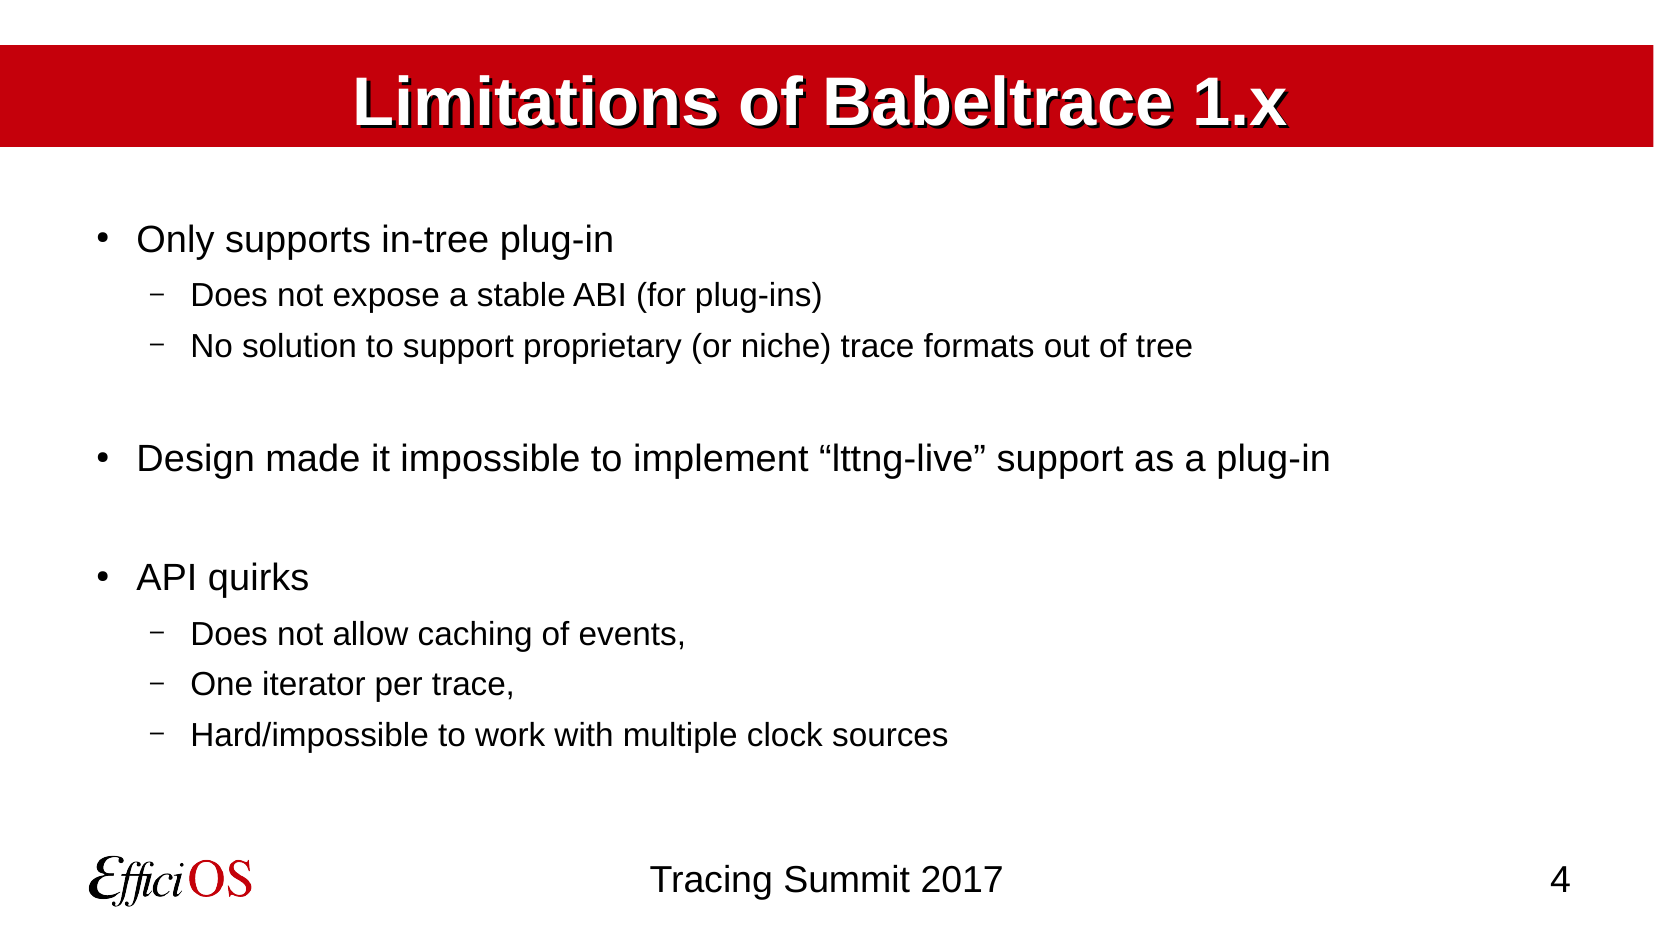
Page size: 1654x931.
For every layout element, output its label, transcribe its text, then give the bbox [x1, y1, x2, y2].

picture [82, 853, 260, 910]
title Limitations of Babeltrace 1.x [76, 24, 1565, 180]
list Only supports in-tree plug-in Does not expose a stable ABI (for plug-ins) No solution to support proprietary (or niche) trace formats out of tree Design made it impossible to implement “lttng-live” support as a plug-in API quirks Does not allow caching of events, One iterator per trace, Hard/impossible to work with multiple clock sources [82, 217, 1571, 758]
